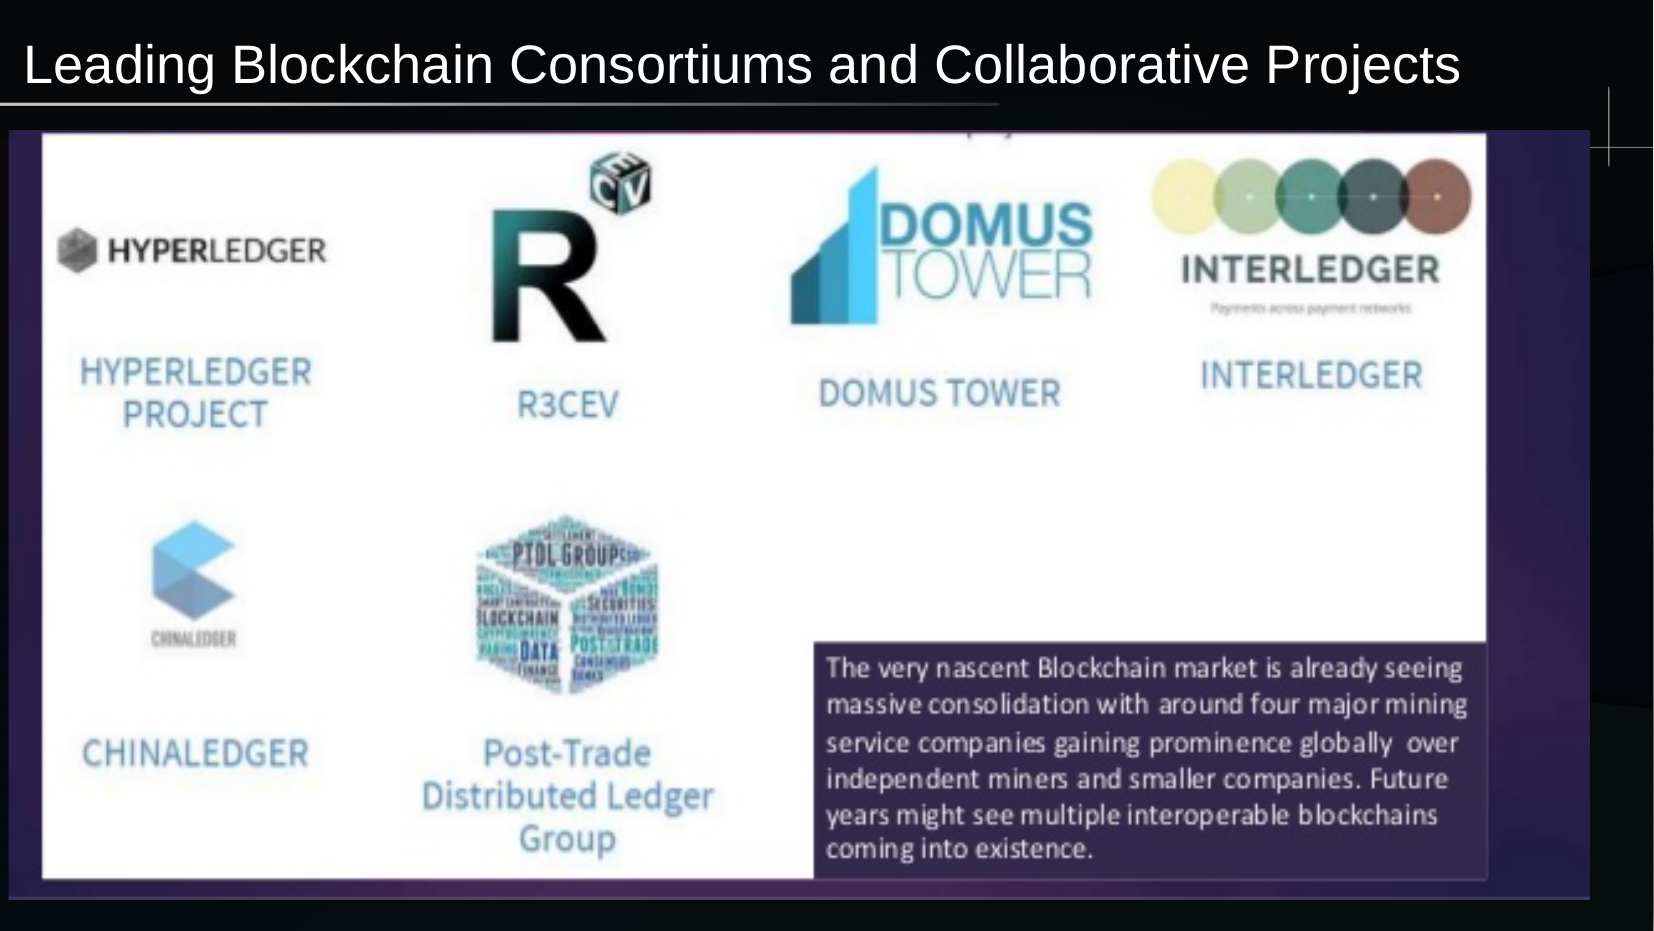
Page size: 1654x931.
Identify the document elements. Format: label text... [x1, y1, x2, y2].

picture [0, 0, 1654, 931]
title Leading Blockchain Consortiums and Collaborative Projects [23, 11, 1589, 119]
